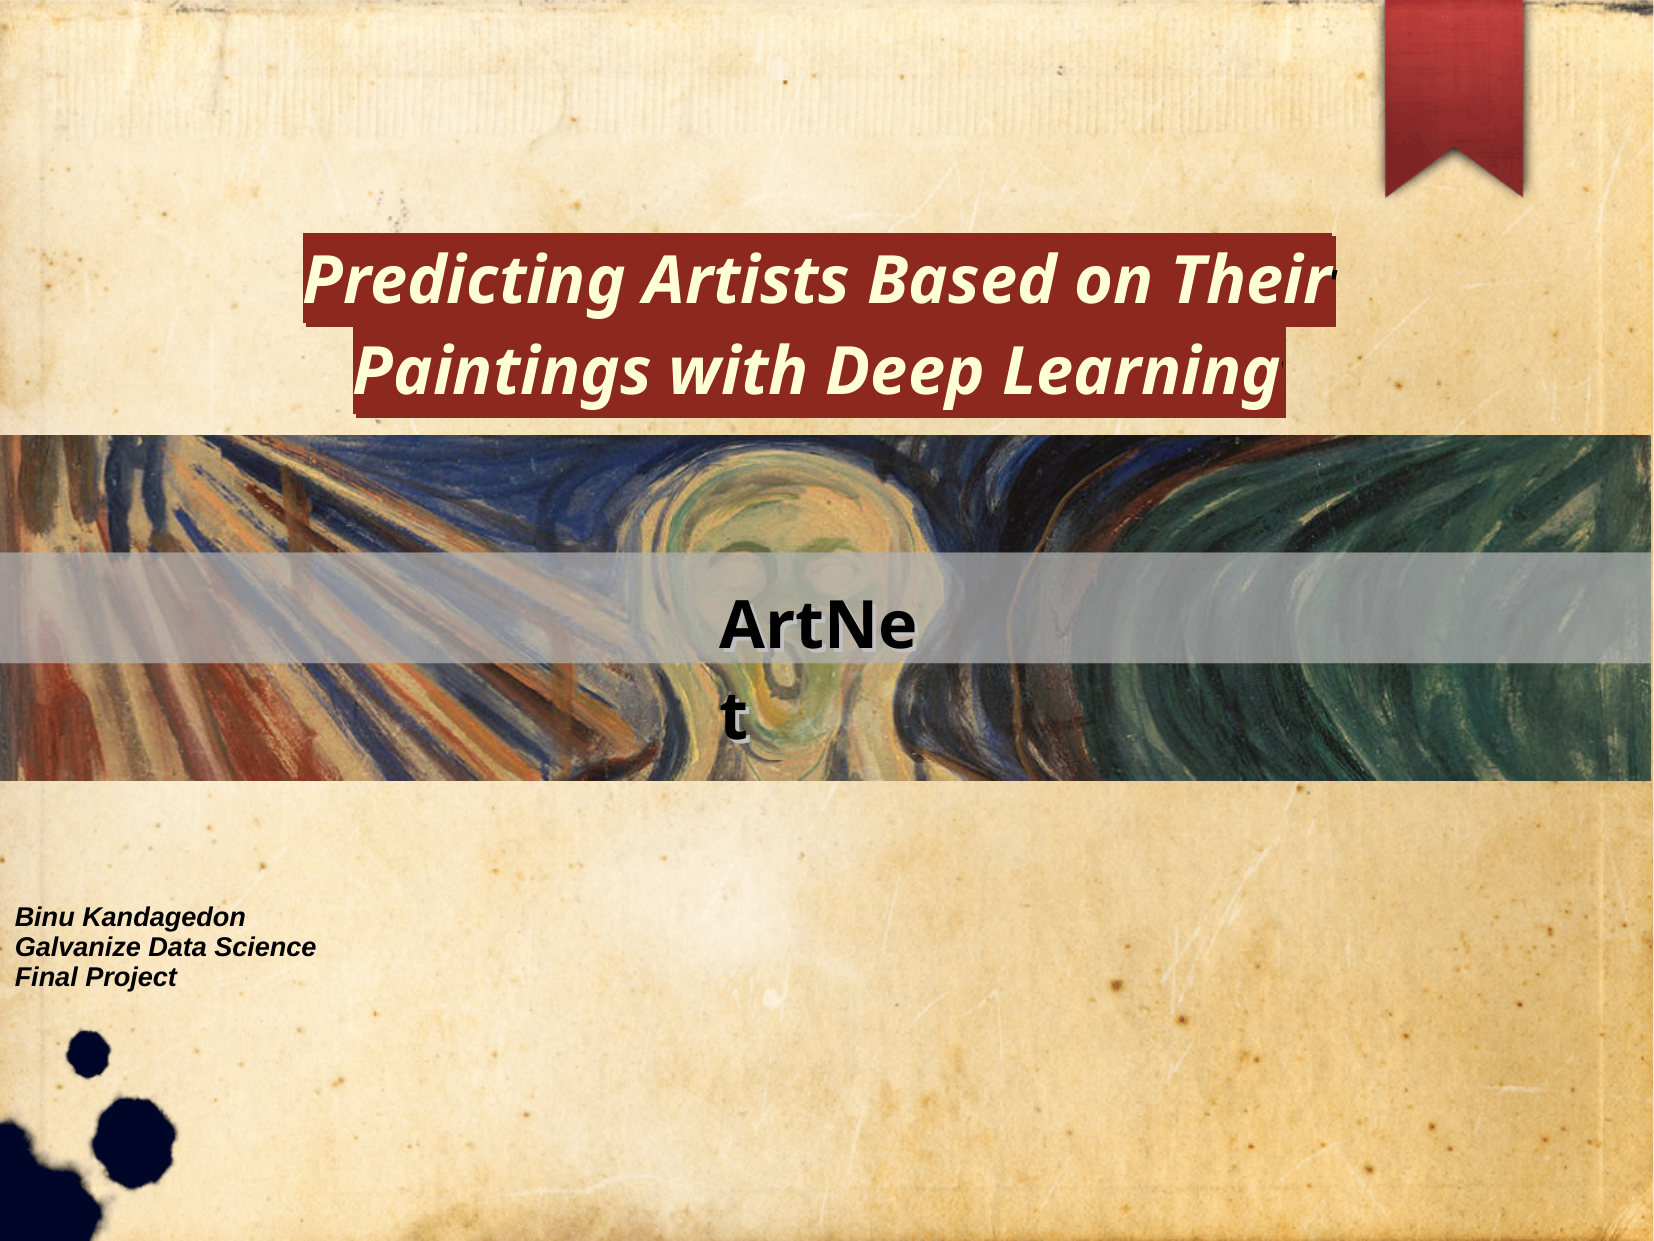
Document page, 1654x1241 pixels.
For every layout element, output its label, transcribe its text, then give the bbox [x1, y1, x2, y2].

text_box ArtNet [705, 570, 961, 697]
text_box Predicting Artists Based on Their Paintings with Deep Learning [135, 225, 1501, 387]
picture [0, 0, 1654, 1241]
text_box Binu Kandagedon Galvanize Data Science Final Project [0, 894, 1111, 1241]
